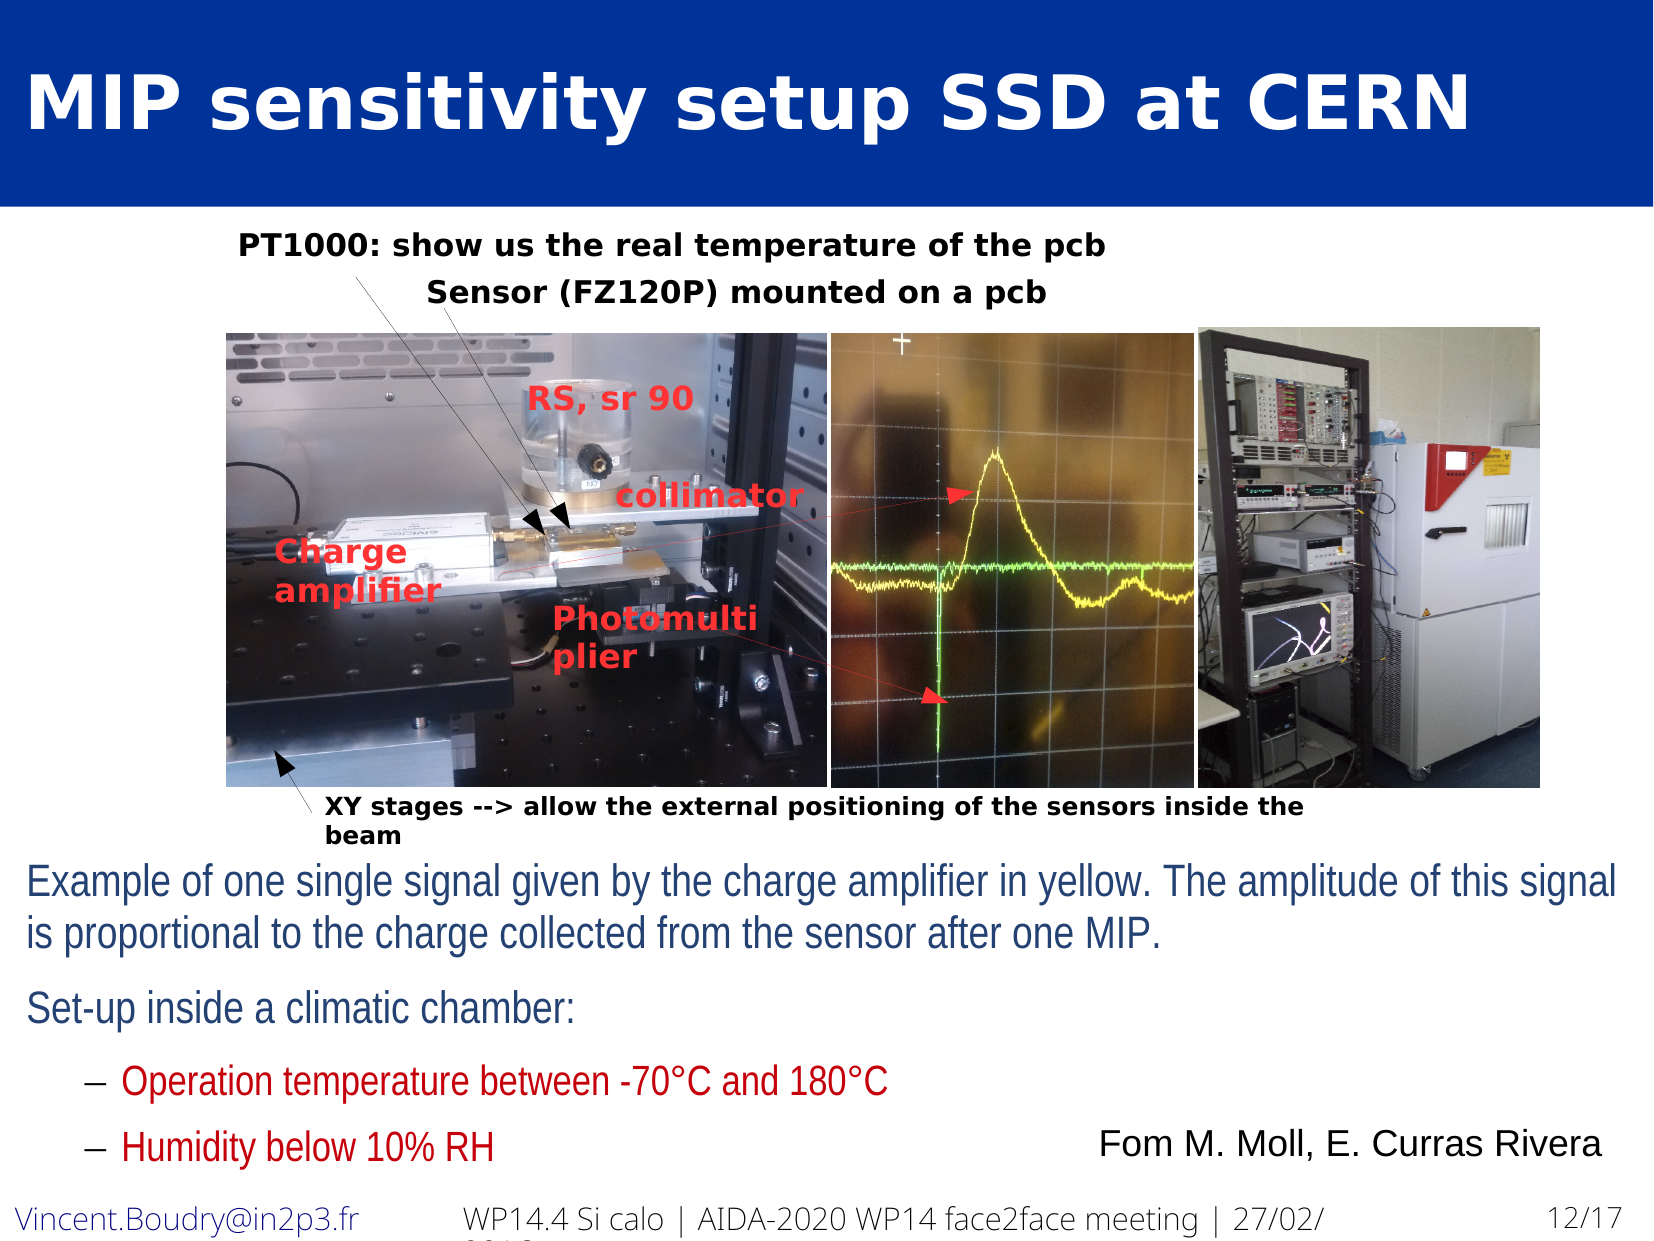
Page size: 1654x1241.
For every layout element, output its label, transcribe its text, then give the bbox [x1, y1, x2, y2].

title collimator [614, 460, 824, 532]
title Sensor (FZ120P) mounted on a pcb [426, 271, 1087, 317]
title PT1000: show us the real temperature of the pcb [237, 220, 1122, 271]
picture [831, 333, 1194, 788]
picture [226, 333, 827, 787]
title RS, sr 90 [526, 362, 697, 434]
title Charge amplifier [274, 532, 514, 611]
picture [1198, 327, 1540, 788]
list Example of one single signal given by the charge amplifier in yellow. The amplitude of this signal is proportional to the charge collected from the sensor after one MIP. Set-up inside a climatic chamber: Operation temperature between -70°C and 180°C Humidity below 10% RH [26, 854, 1631, 1172]
title MIP sensitivity setup SSD at CERN [24, 17, 1635, 191]
text_box Fom M. Moll, E. Curras Rivera [1083, 1114, 1618, 1172]
title Photomultiplier [551, 599, 767, 678]
title XY stages --> allow the external positioning of the sensors inside the beam [324, 788, 1335, 855]
